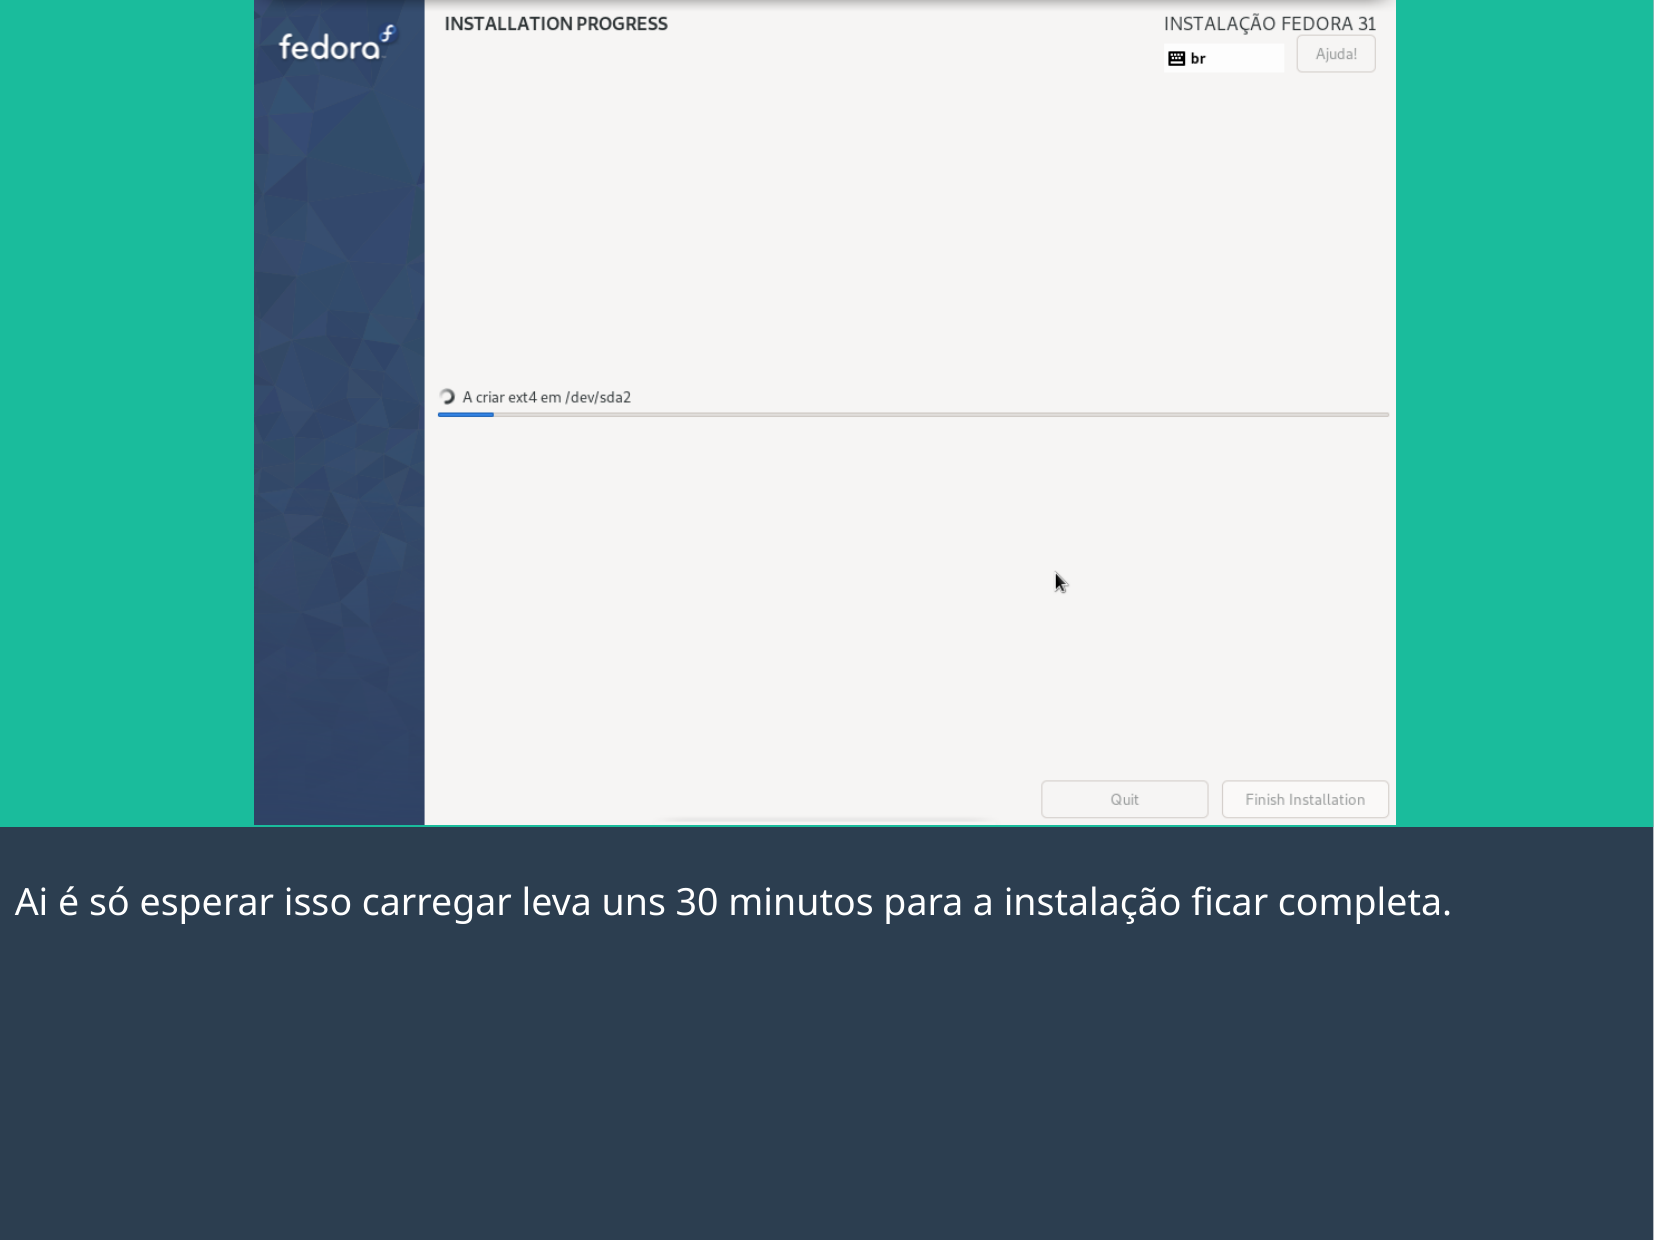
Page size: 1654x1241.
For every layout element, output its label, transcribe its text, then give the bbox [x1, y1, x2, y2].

text_box Ai é só esperar isso carregar leva uns 30 minutos para a instalação ficar completa. [0, 868, 1516, 971]
picture [254, 0, 1396, 826]
